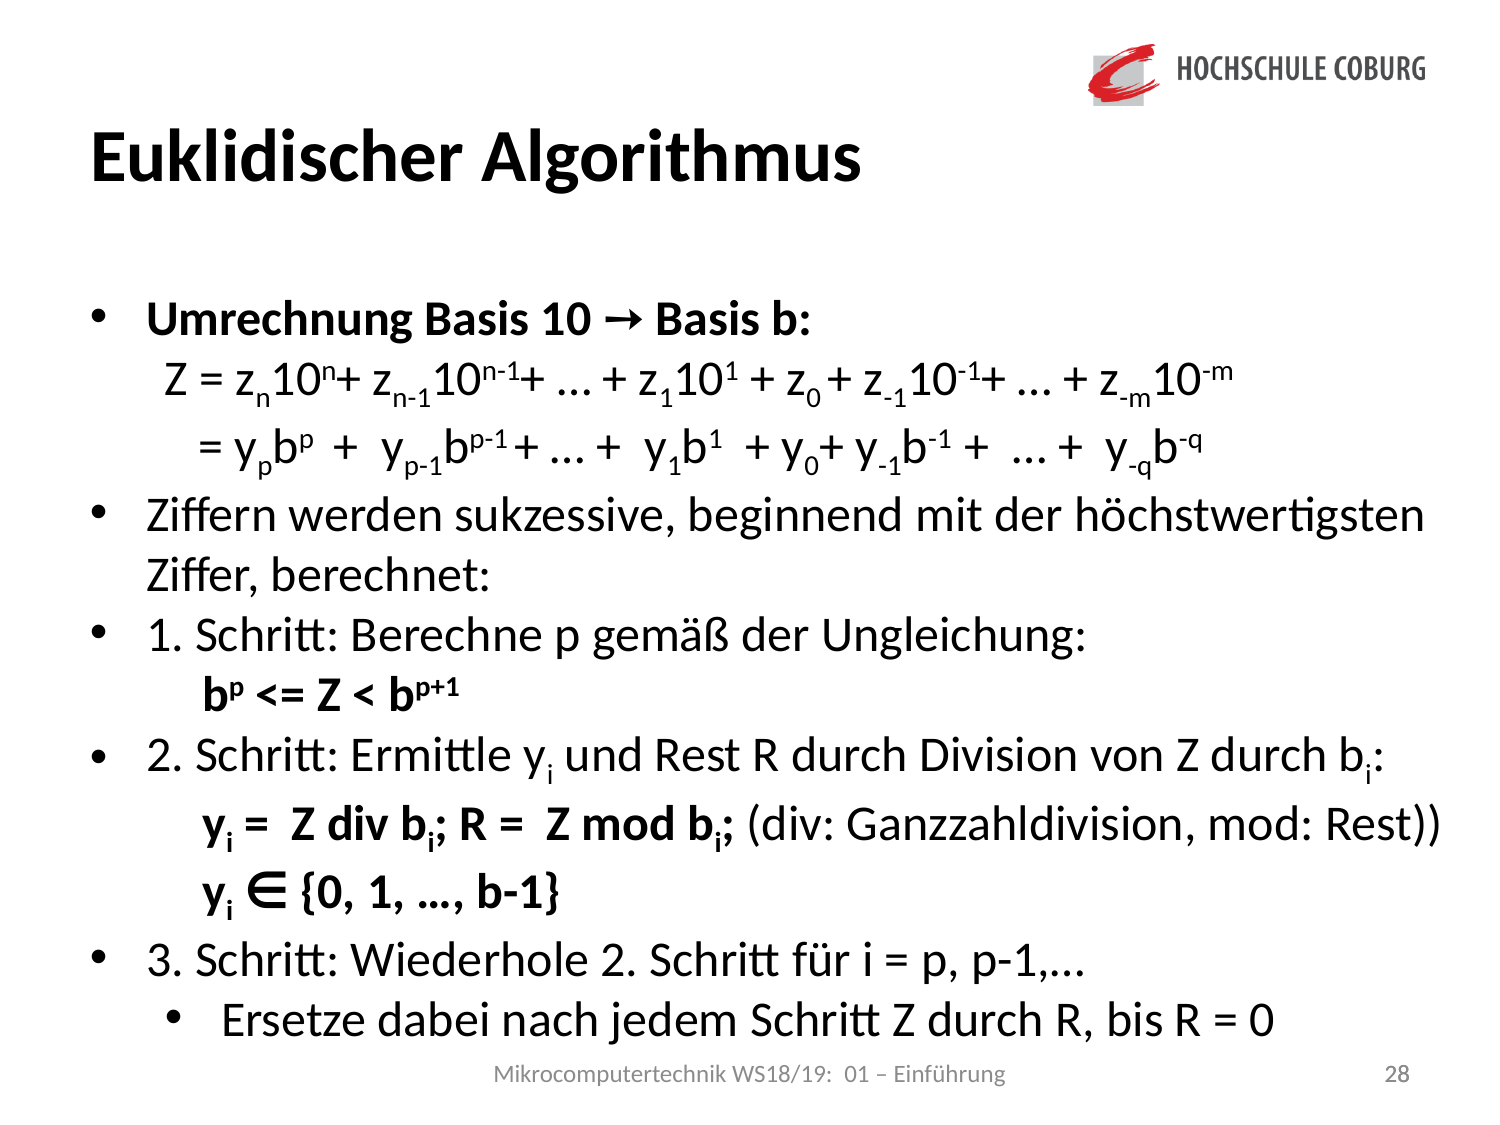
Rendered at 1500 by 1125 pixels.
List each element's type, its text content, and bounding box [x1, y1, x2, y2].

picture [1088, 44, 1425, 106]
slide_number <number> [1074, 1042, 1425, 1103]
text_box Umrechnung Basis 10 ➙ Basis b: Z = zn10n+ zn-110n-1+ … + z1101 + z0 + z-110-1+ … + z-m10-m = ypbp + yp-1bp-1 + … + y1b1 + y0+ y-1b-1 + … + y-qb-q Ziffern werden sukzessive, beginnend mit der höchstwertigsten Ziffer, berechnet: 1. Schritt: Berechne p gemäß der Ungleichung: bp <= Z < bp+1 2. Schritt: Ermittle yi und Rest R durch Division von Z durch bi: yi = Z div bi; R = Z mod bi; (div: Ganzzahldivision, mod: Rest)) yi ∈ {0, 1, …, b-1} 3. Schritt: Wiederhole 2. Schritt für i = p, p-1,… Ersetze dabei nach jedem Schritt Z durch R, bis R = 0 [75, 277, 1479, 1054]
title Euklidischer Algorithmus [75, 45, 1425, 259]
